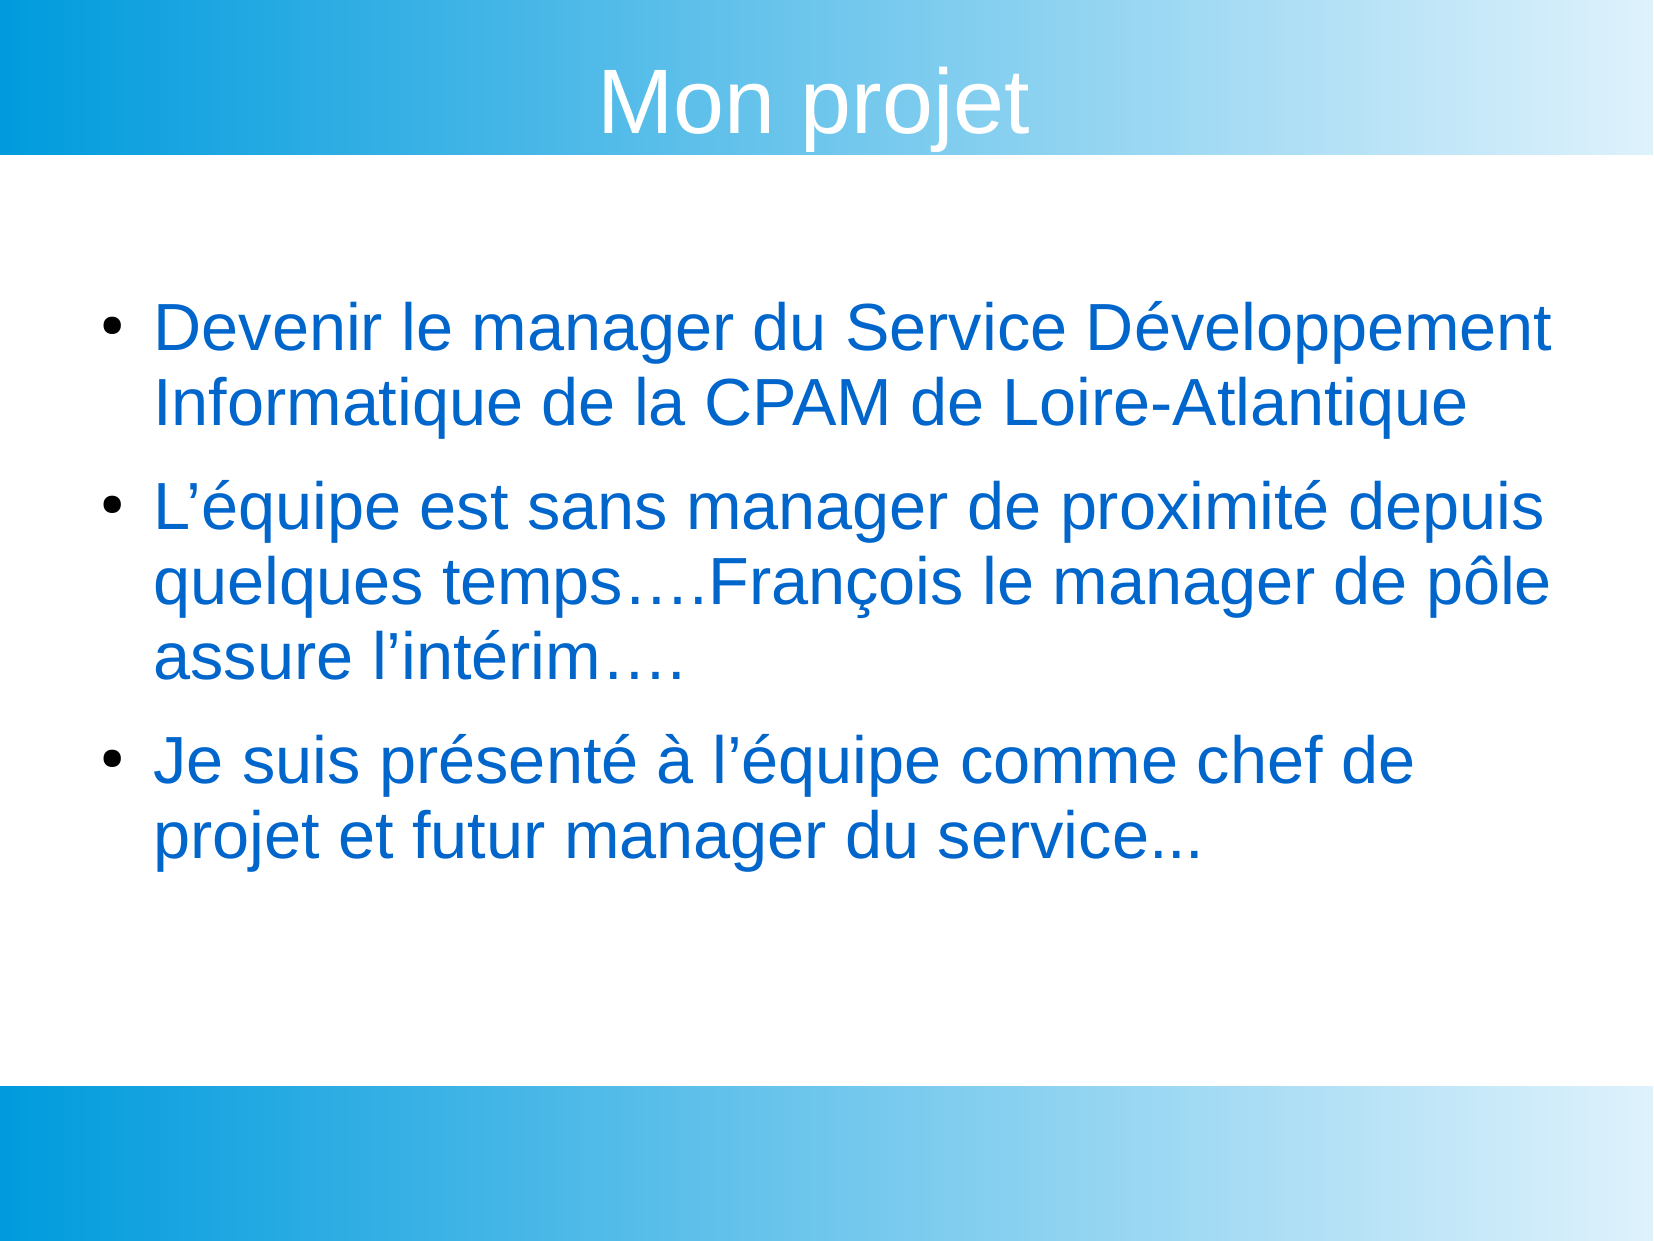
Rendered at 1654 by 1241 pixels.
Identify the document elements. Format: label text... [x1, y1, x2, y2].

list Devenir le manager du Service Développement Informatique de la CPAM de Loire-Atlantique L’équipe est sans manager de proximité depuis quelques temps….François le manager de pôle assure l’intérim…. Je suis présenté à l’équipe comme chef de projet et futur manager du service... [82, 290, 1571, 1010]
title Mon projet [82, 49, 1571, 155]
